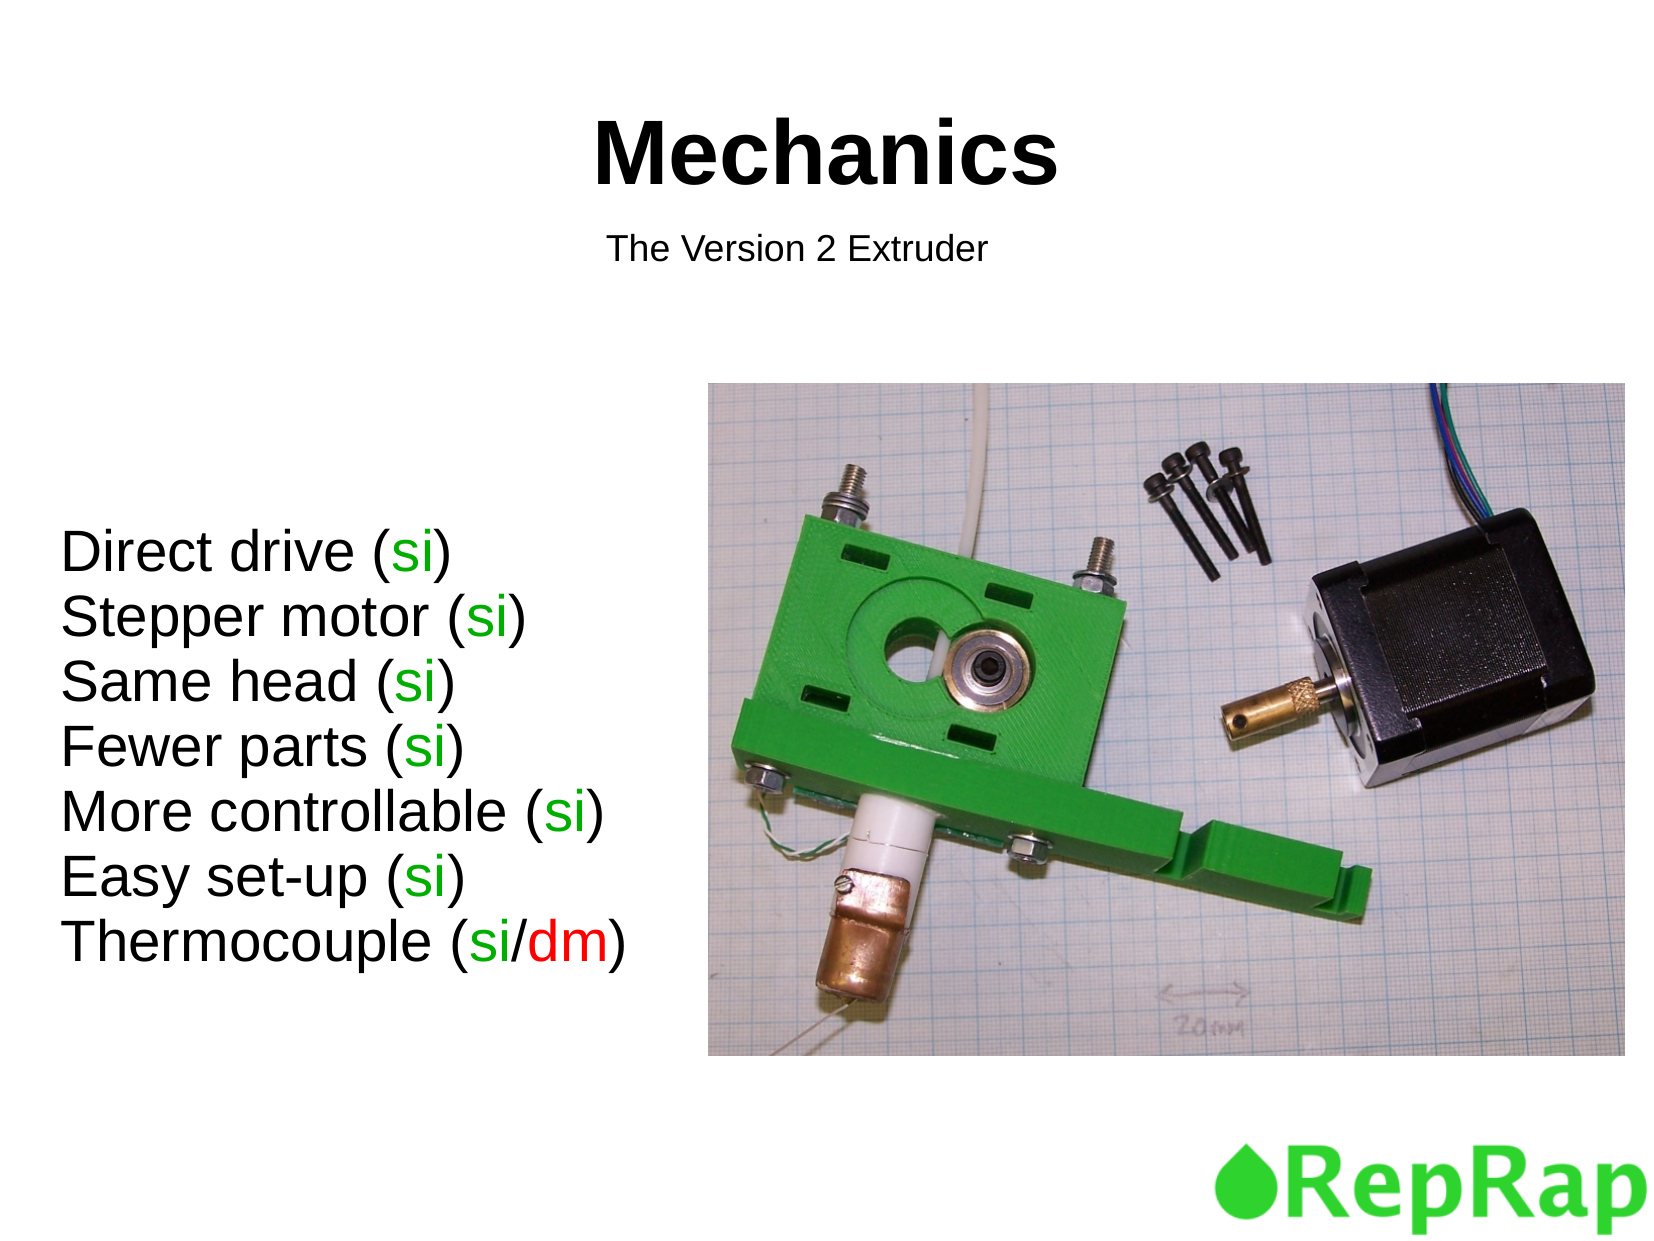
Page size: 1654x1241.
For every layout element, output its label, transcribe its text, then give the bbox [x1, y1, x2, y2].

text_box The Version 2 Extruder [29, 220, 1565, 407]
title Mechanics [82, 56, 1571, 250]
picture [708, 383, 1625, 1056]
picture [1210, 1140, 1653, 1241]
text_box Direct drive (si) Stepper motor (si) Same head (si) Fewer parts (si) More controllable (si) Easy set-up (si) Thermocouple (si/dm) [29, 511, 708, 1034]
